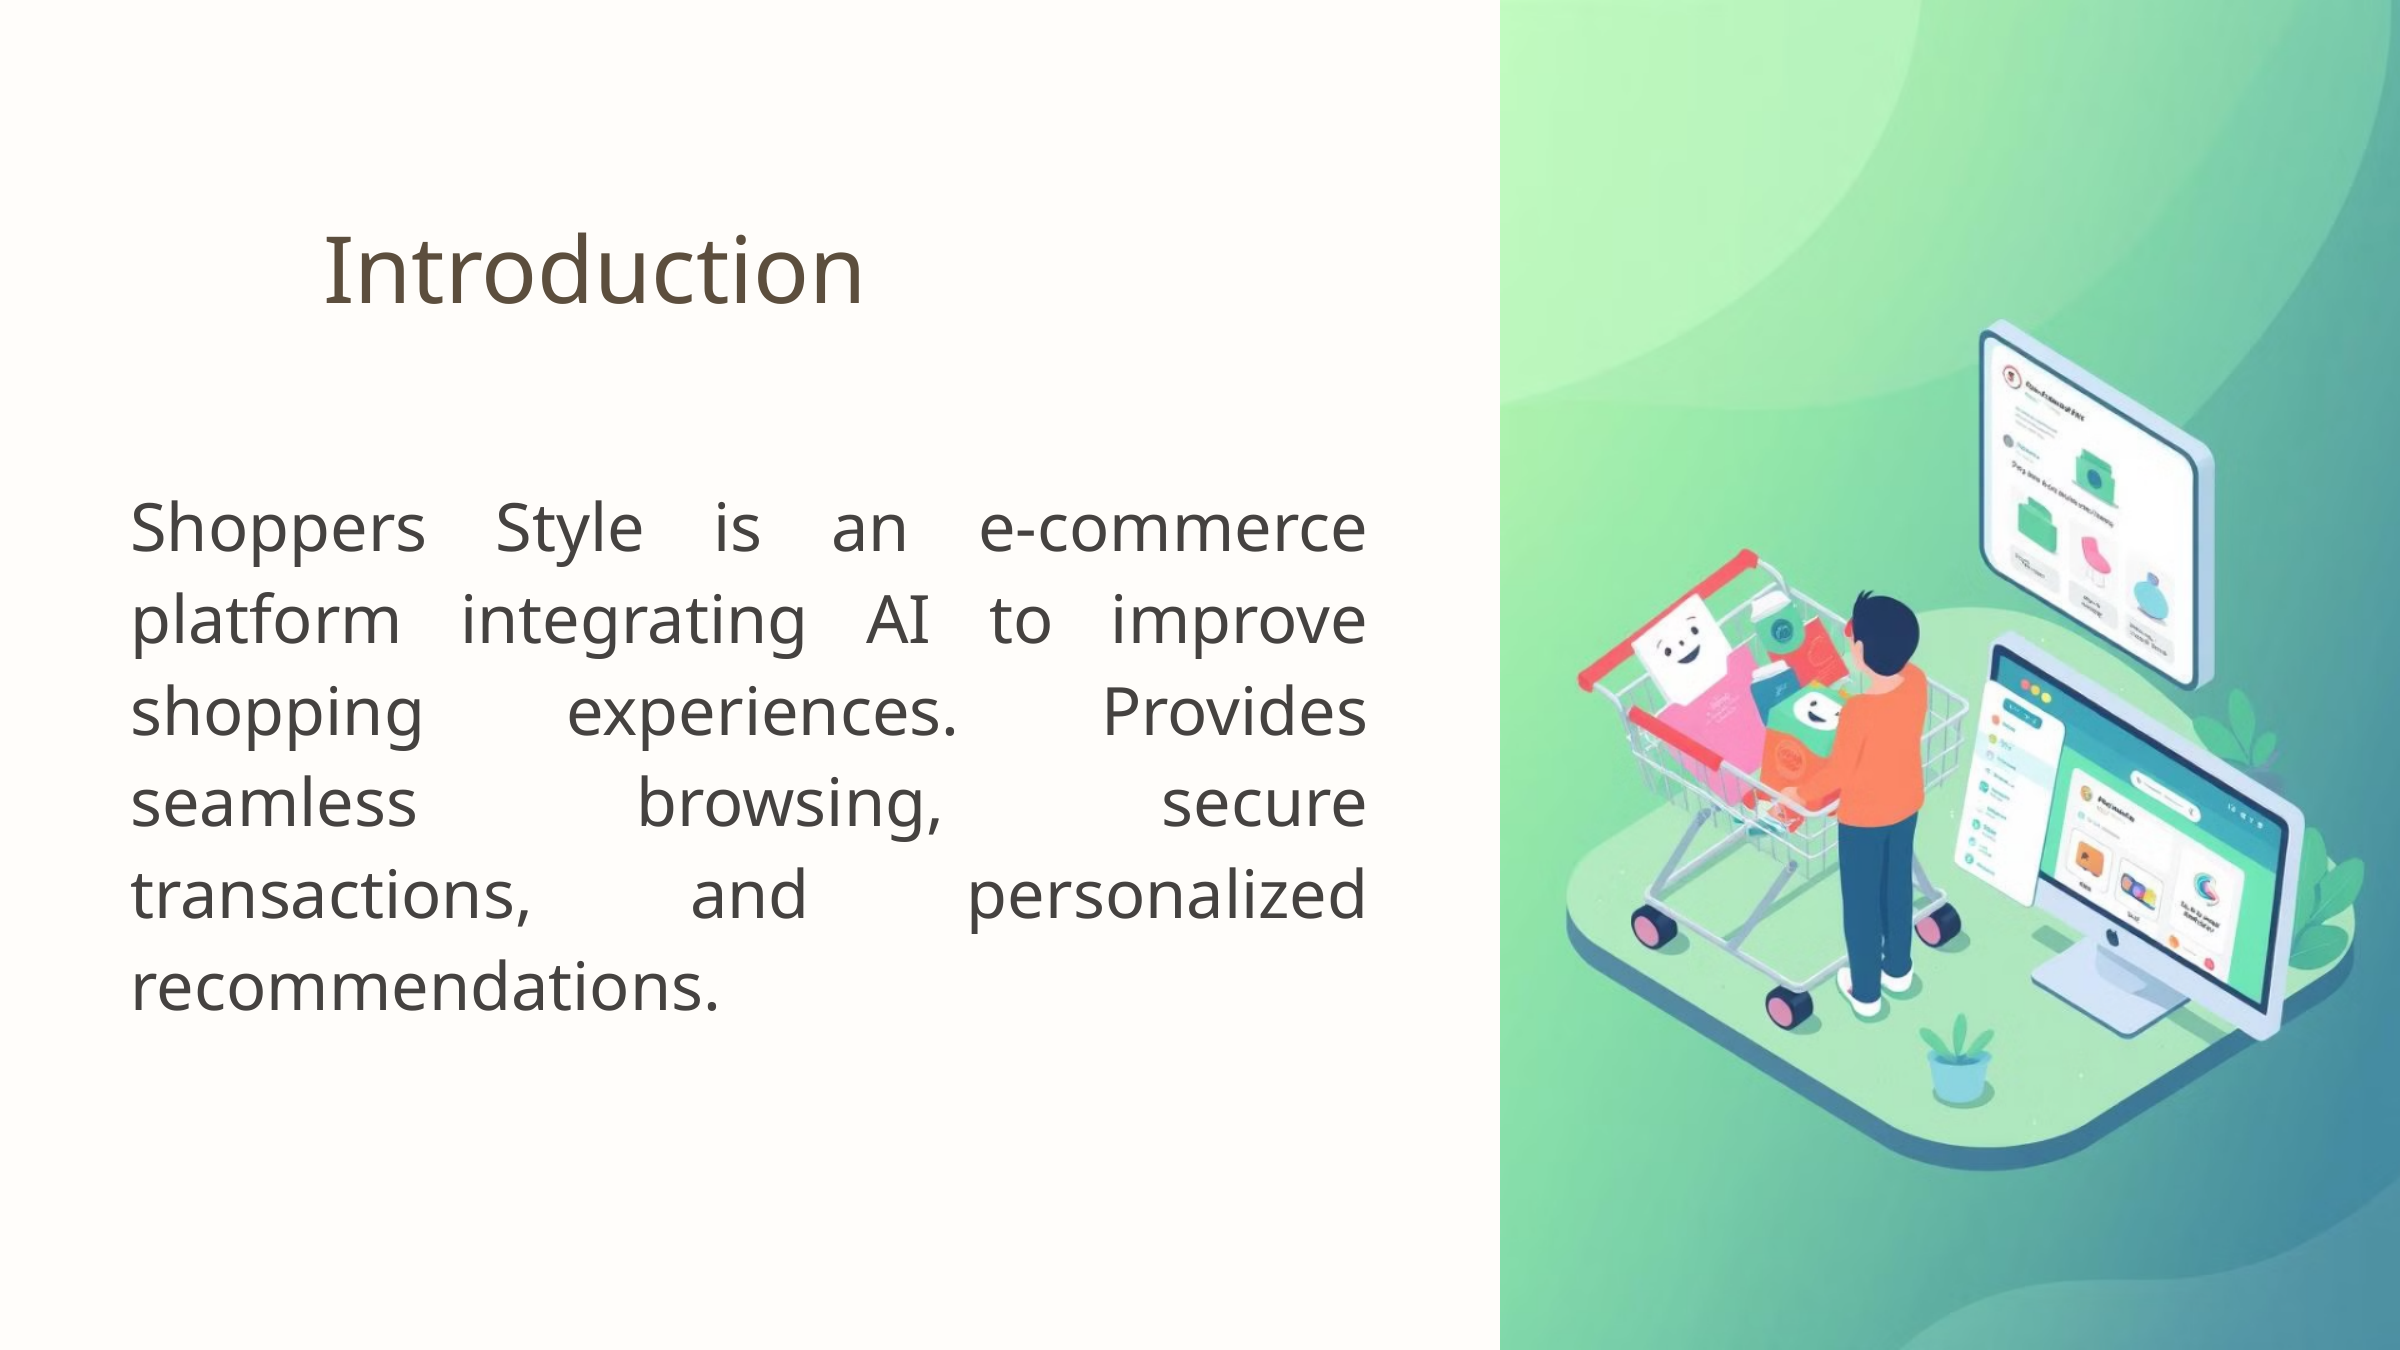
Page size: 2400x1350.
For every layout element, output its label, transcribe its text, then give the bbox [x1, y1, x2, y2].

picture [1500, 0, 2400, 1350]
text_box Shoppers Style is an e-commerce platform integrating AI to improve shopping experiences. Provides seamless browsing, secure transactions, and personalized recommendations. [130, 472, 1370, 1063]
text_box Introduction [130, 206, 1061, 355]
